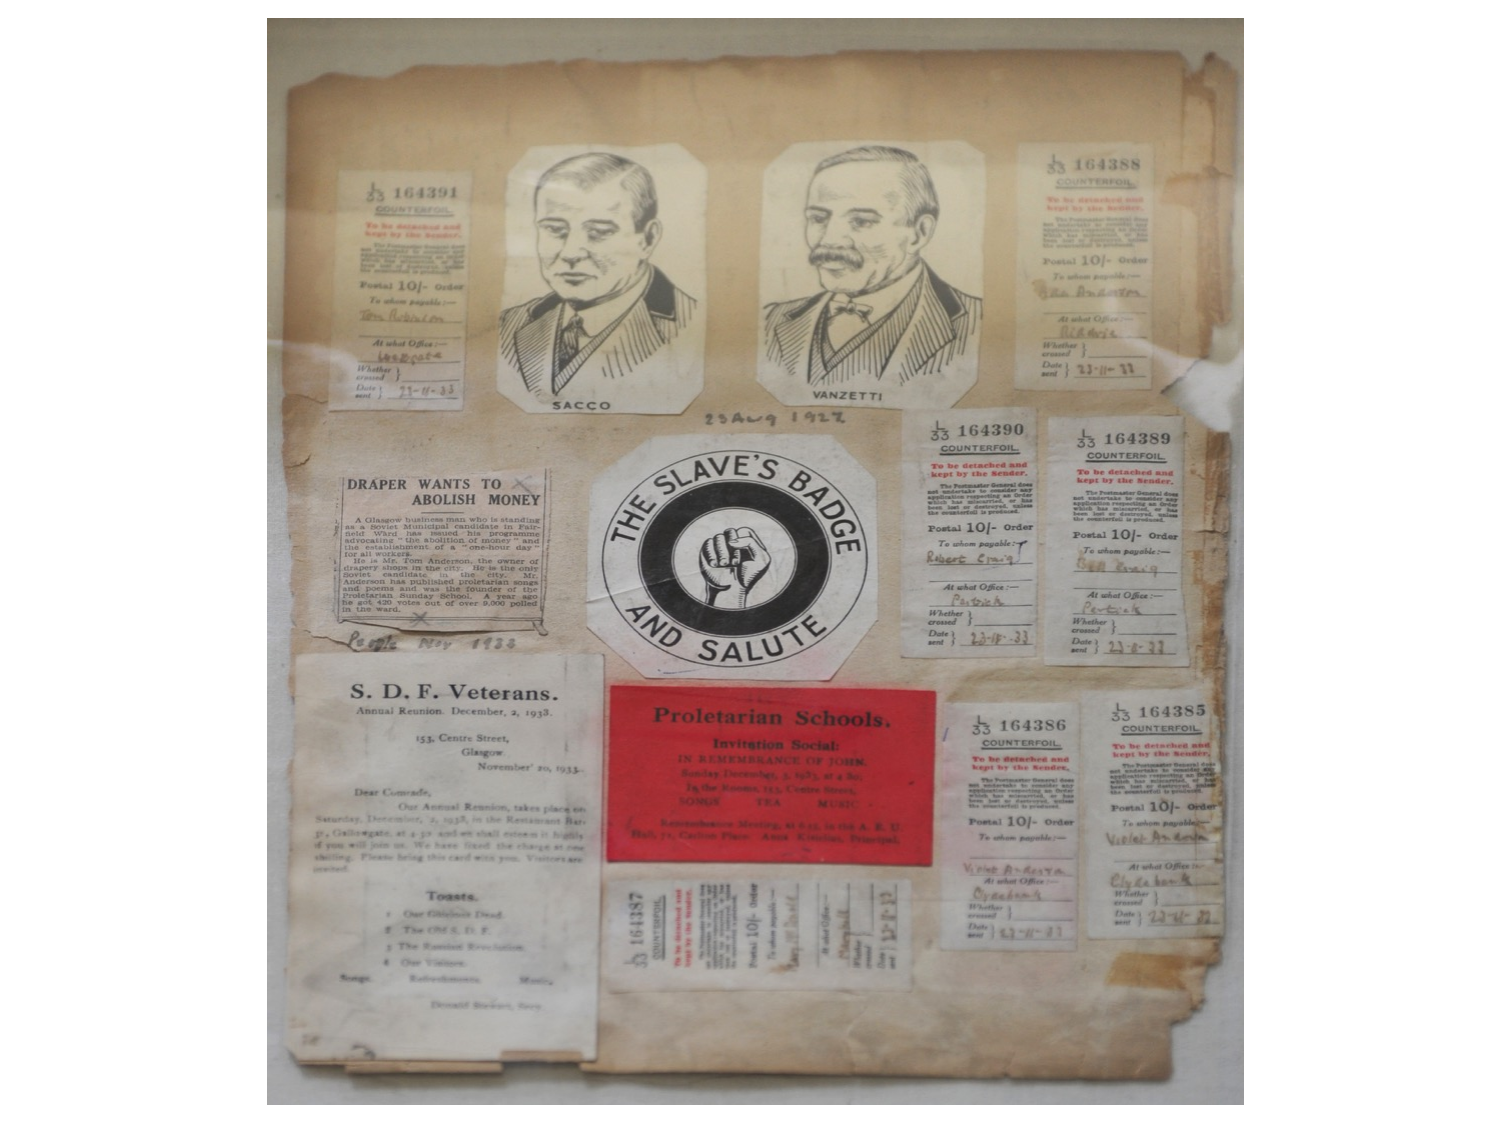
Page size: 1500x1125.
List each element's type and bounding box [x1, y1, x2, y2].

picture [267, 18, 1244, 1105]
